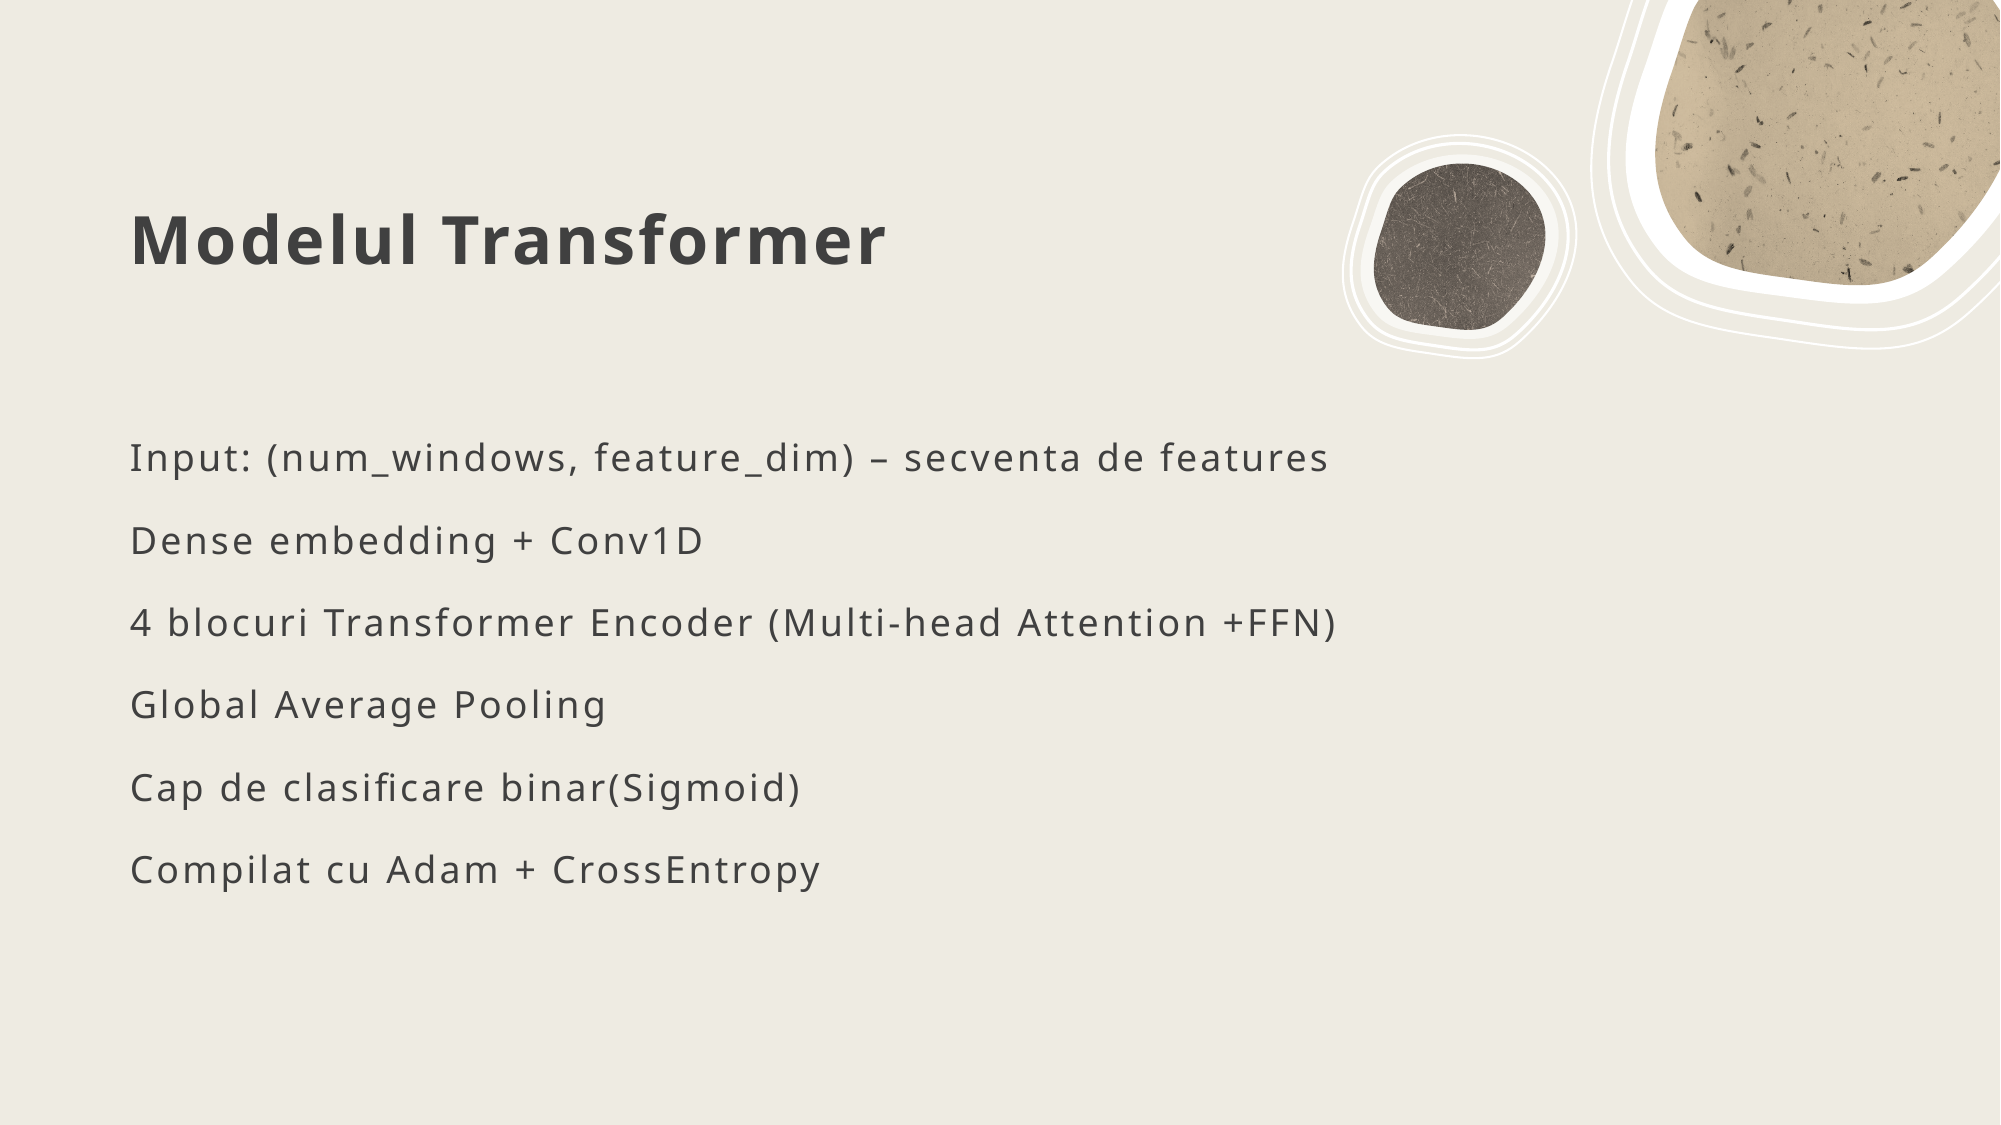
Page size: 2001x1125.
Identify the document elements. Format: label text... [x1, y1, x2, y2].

list Input: (num_windows, feature_dim) – secventa de features Dense embedding + Conv1D 4 blocuri Transformer Encoder (Multi-head Attention +FFN) Global Average Pooling Cap de clasificare binar(Sigmoid) Compilat cu Adam + CrossEntropy [111, 398, 1896, 1013]
title Modelul Transformer [111, 72, 1309, 294]
